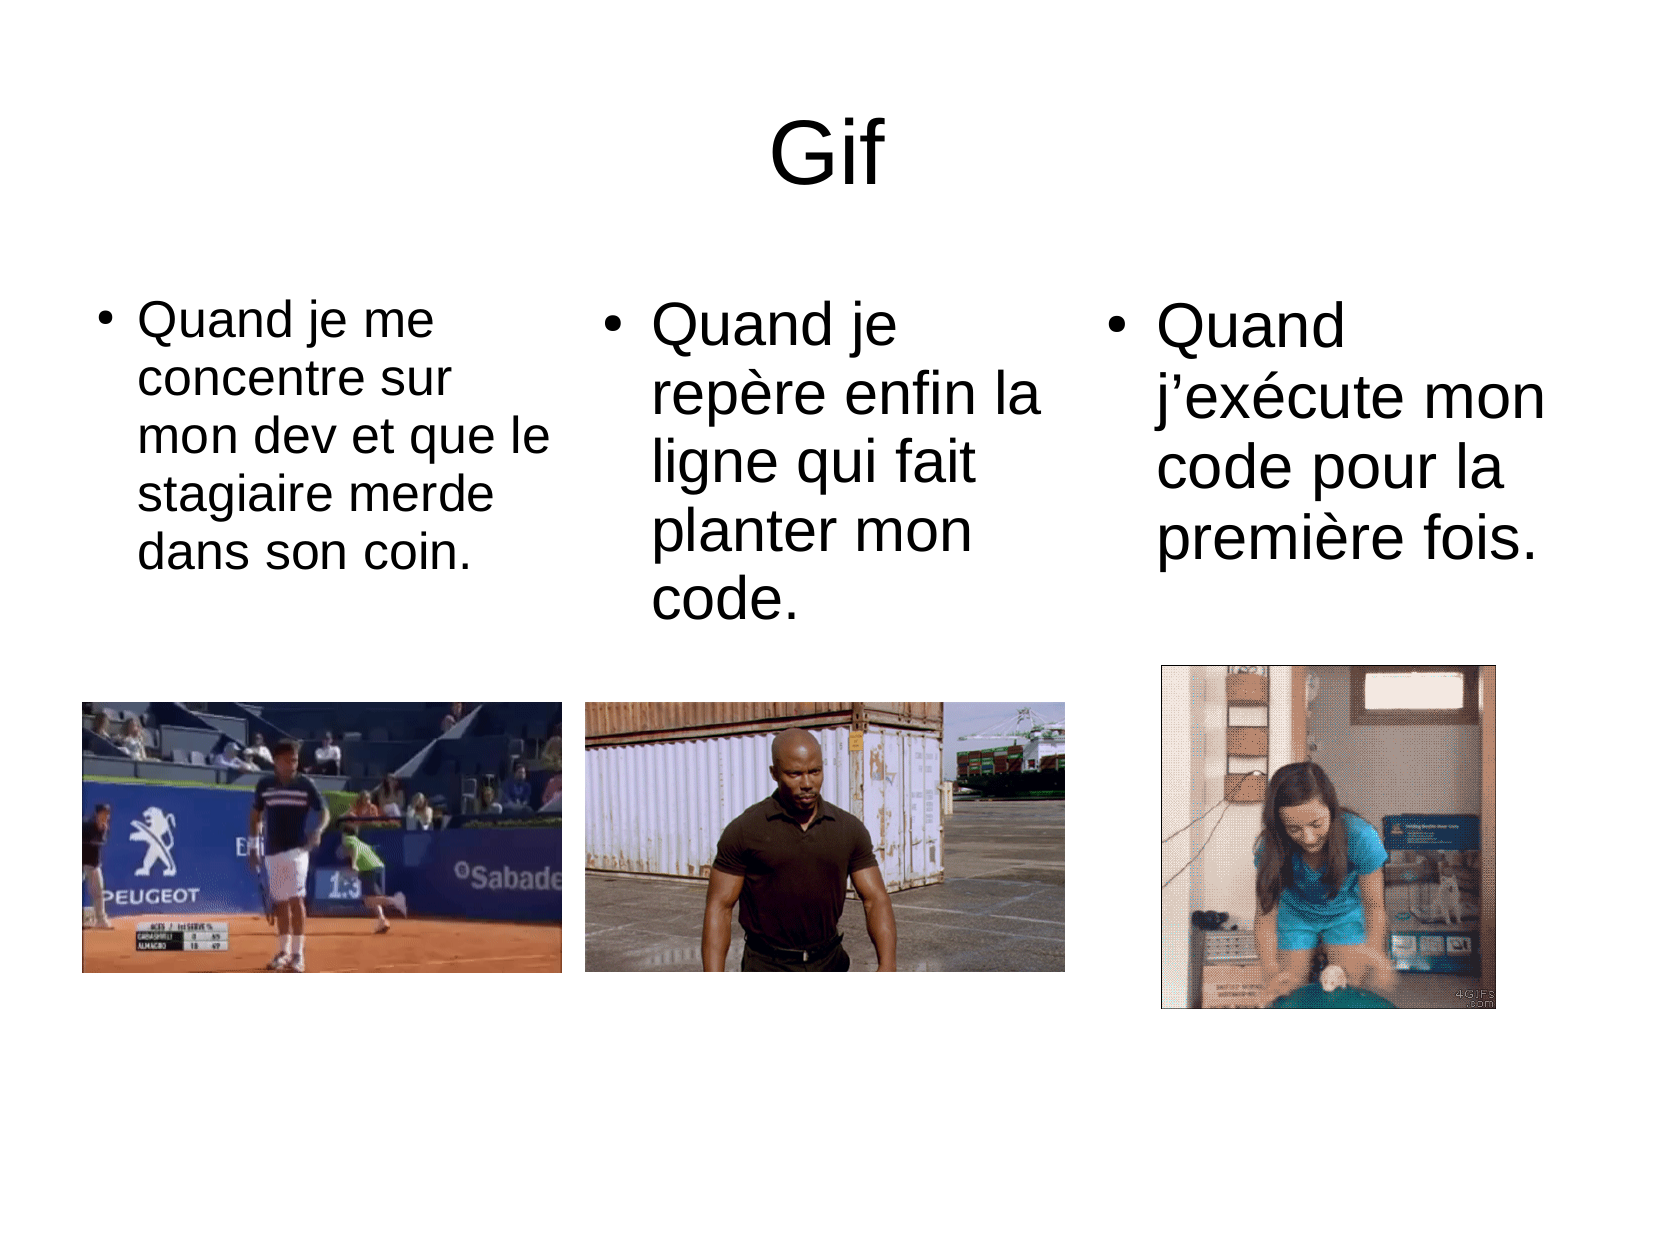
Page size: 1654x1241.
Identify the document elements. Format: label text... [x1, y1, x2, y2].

list Quand j’exécute mon code pour la première fois. [1088, 290, 1569, 634]
list Quand je me concentre sur mon dev et que le stagiaire merde dans son coin. [82, 290, 562, 634]
title Gif [82, 49, 1571, 257]
picture [1161, 665, 1496, 1009]
picture [585, 702, 1065, 972]
list Quand je repère enfin la ligne qui fait planter mon code. [585, 290, 1065, 634]
picture [82, 702, 562, 973]
